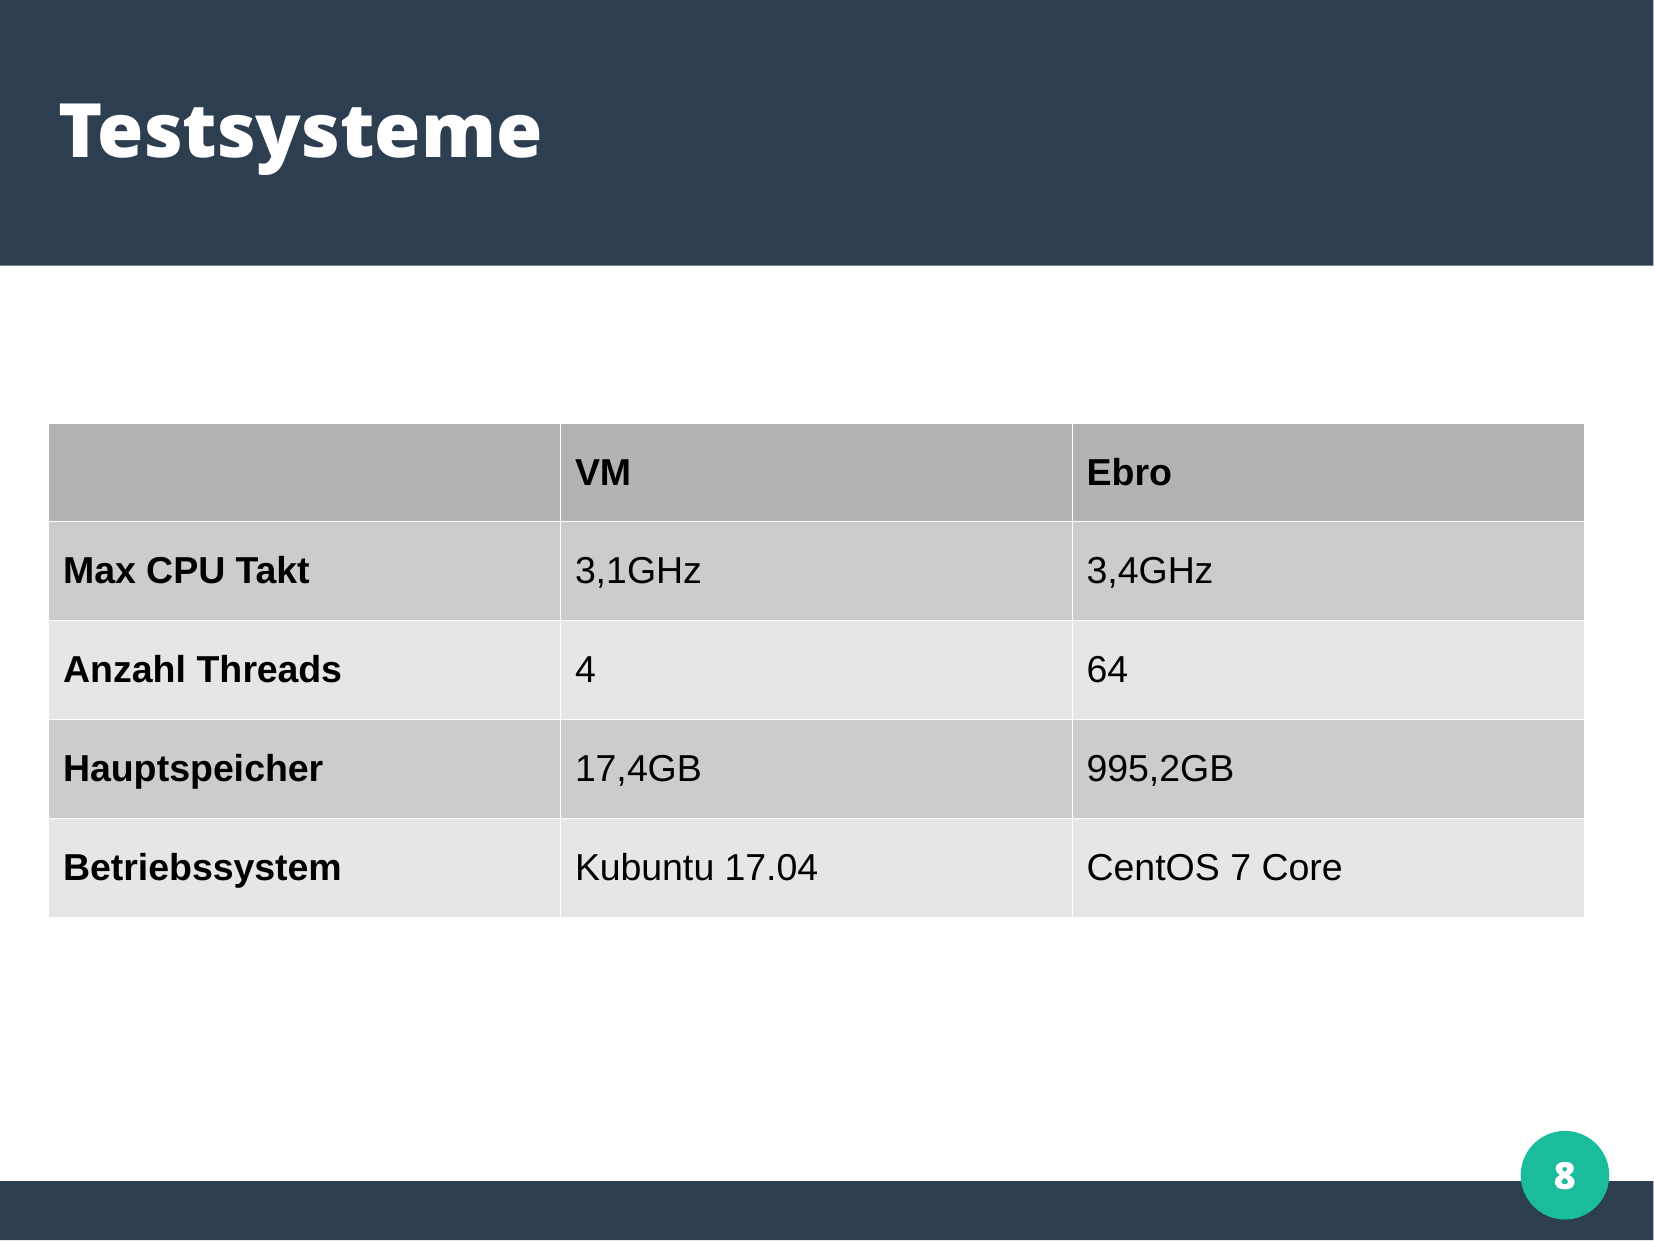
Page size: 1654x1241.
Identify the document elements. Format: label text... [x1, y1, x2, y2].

table_header Ebro [1073, 424, 1584, 521]
table_cell 17,4GB [561, 720, 1072, 818]
table_header [49, 424, 560, 521]
table_cell 3,1GHz [561, 522, 1072, 620]
table_cell CentOS 7 Core [1073, 819, 1584, 917]
table_cell 4 [561, 621, 1072, 719]
table_header VM [561, 424, 1072, 521]
table_cell Betriebssystem [49, 819, 560, 917]
table_cell Hauptspeicher [49, 720, 560, 818]
title Testsysteme [59, 49, 1595, 207]
table_cell Max CPU Takt [49, 522, 560, 620]
table_cell Anzahl Threads [49, 621, 560, 719]
table_cell Kubuntu 17.04 [561, 819, 1072, 917]
table_cell 64 [1073, 621, 1584, 719]
table_cell 995,2GB [1073, 720, 1584, 818]
table_cell 3,4GHz [1073, 522, 1584, 620]
